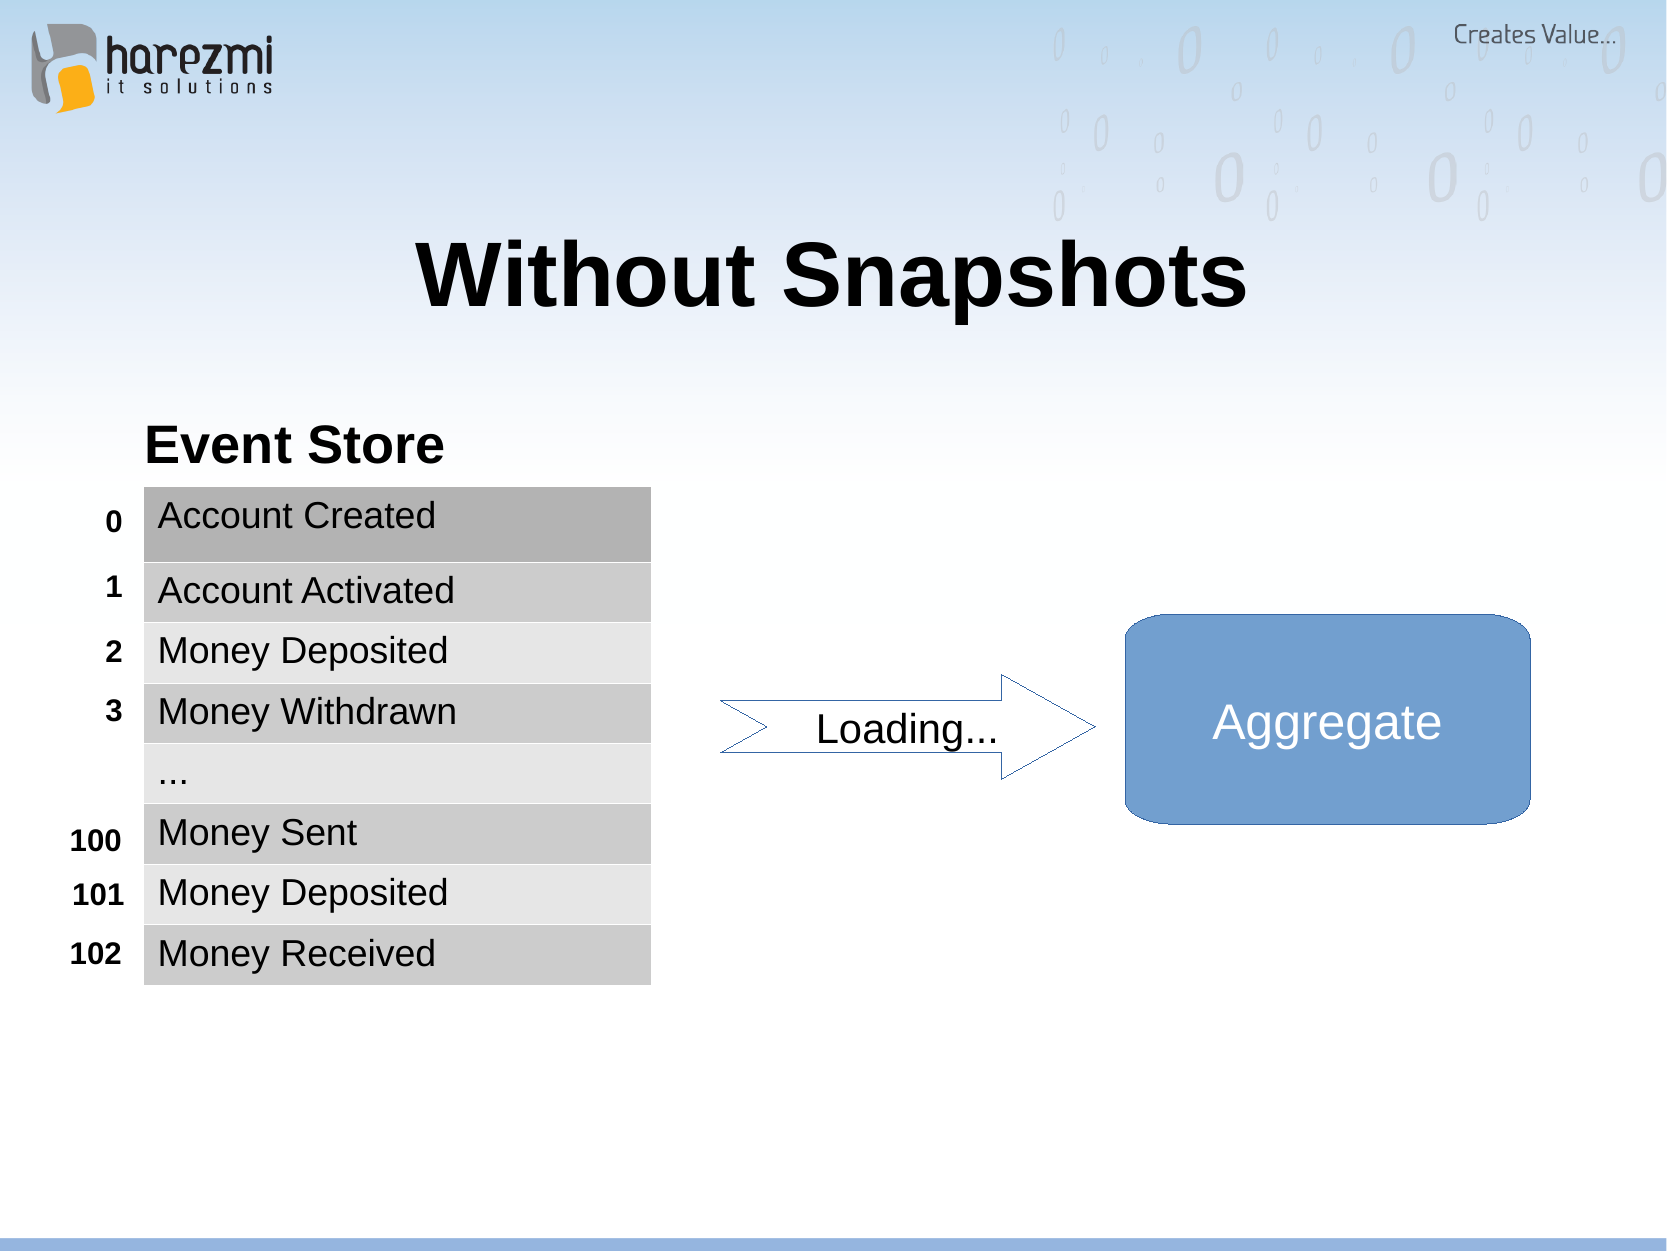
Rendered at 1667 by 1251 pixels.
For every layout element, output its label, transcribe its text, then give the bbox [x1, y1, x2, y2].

table_cell ... [144, 744, 651, 803]
text_box 1 [90, 559, 138, 612]
table_cell Money Received [144, 925, 651, 985]
text_box 2 [90, 624, 138, 677]
table_cell Money Withdrawn [144, 684, 651, 743]
text_box 0 [90, 494, 138, 547]
table_cell Money Sent [144, 804, 651, 864]
text_box Loading... [720, 674, 1096, 780]
table_cell Money Deposited [144, 865, 651, 924]
picture [0, 0, 1667, 1251]
text_box 3 [90, 683, 138, 736]
table_header Account Created [144, 487, 651, 562]
text_box Aggregate [1125, 614, 1531, 825]
text_box 102 [54, 925, 141, 978]
text_box Without Snapshots [83, 167, 1584, 377]
table_cell Money Deposited [144, 623, 651, 683]
text_box 100 [54, 813, 143, 903]
table_cell Account Activated [144, 563, 651, 622]
text_box Event Store [129, 402, 595, 483]
text_box 101 [57, 866, 145, 926]
